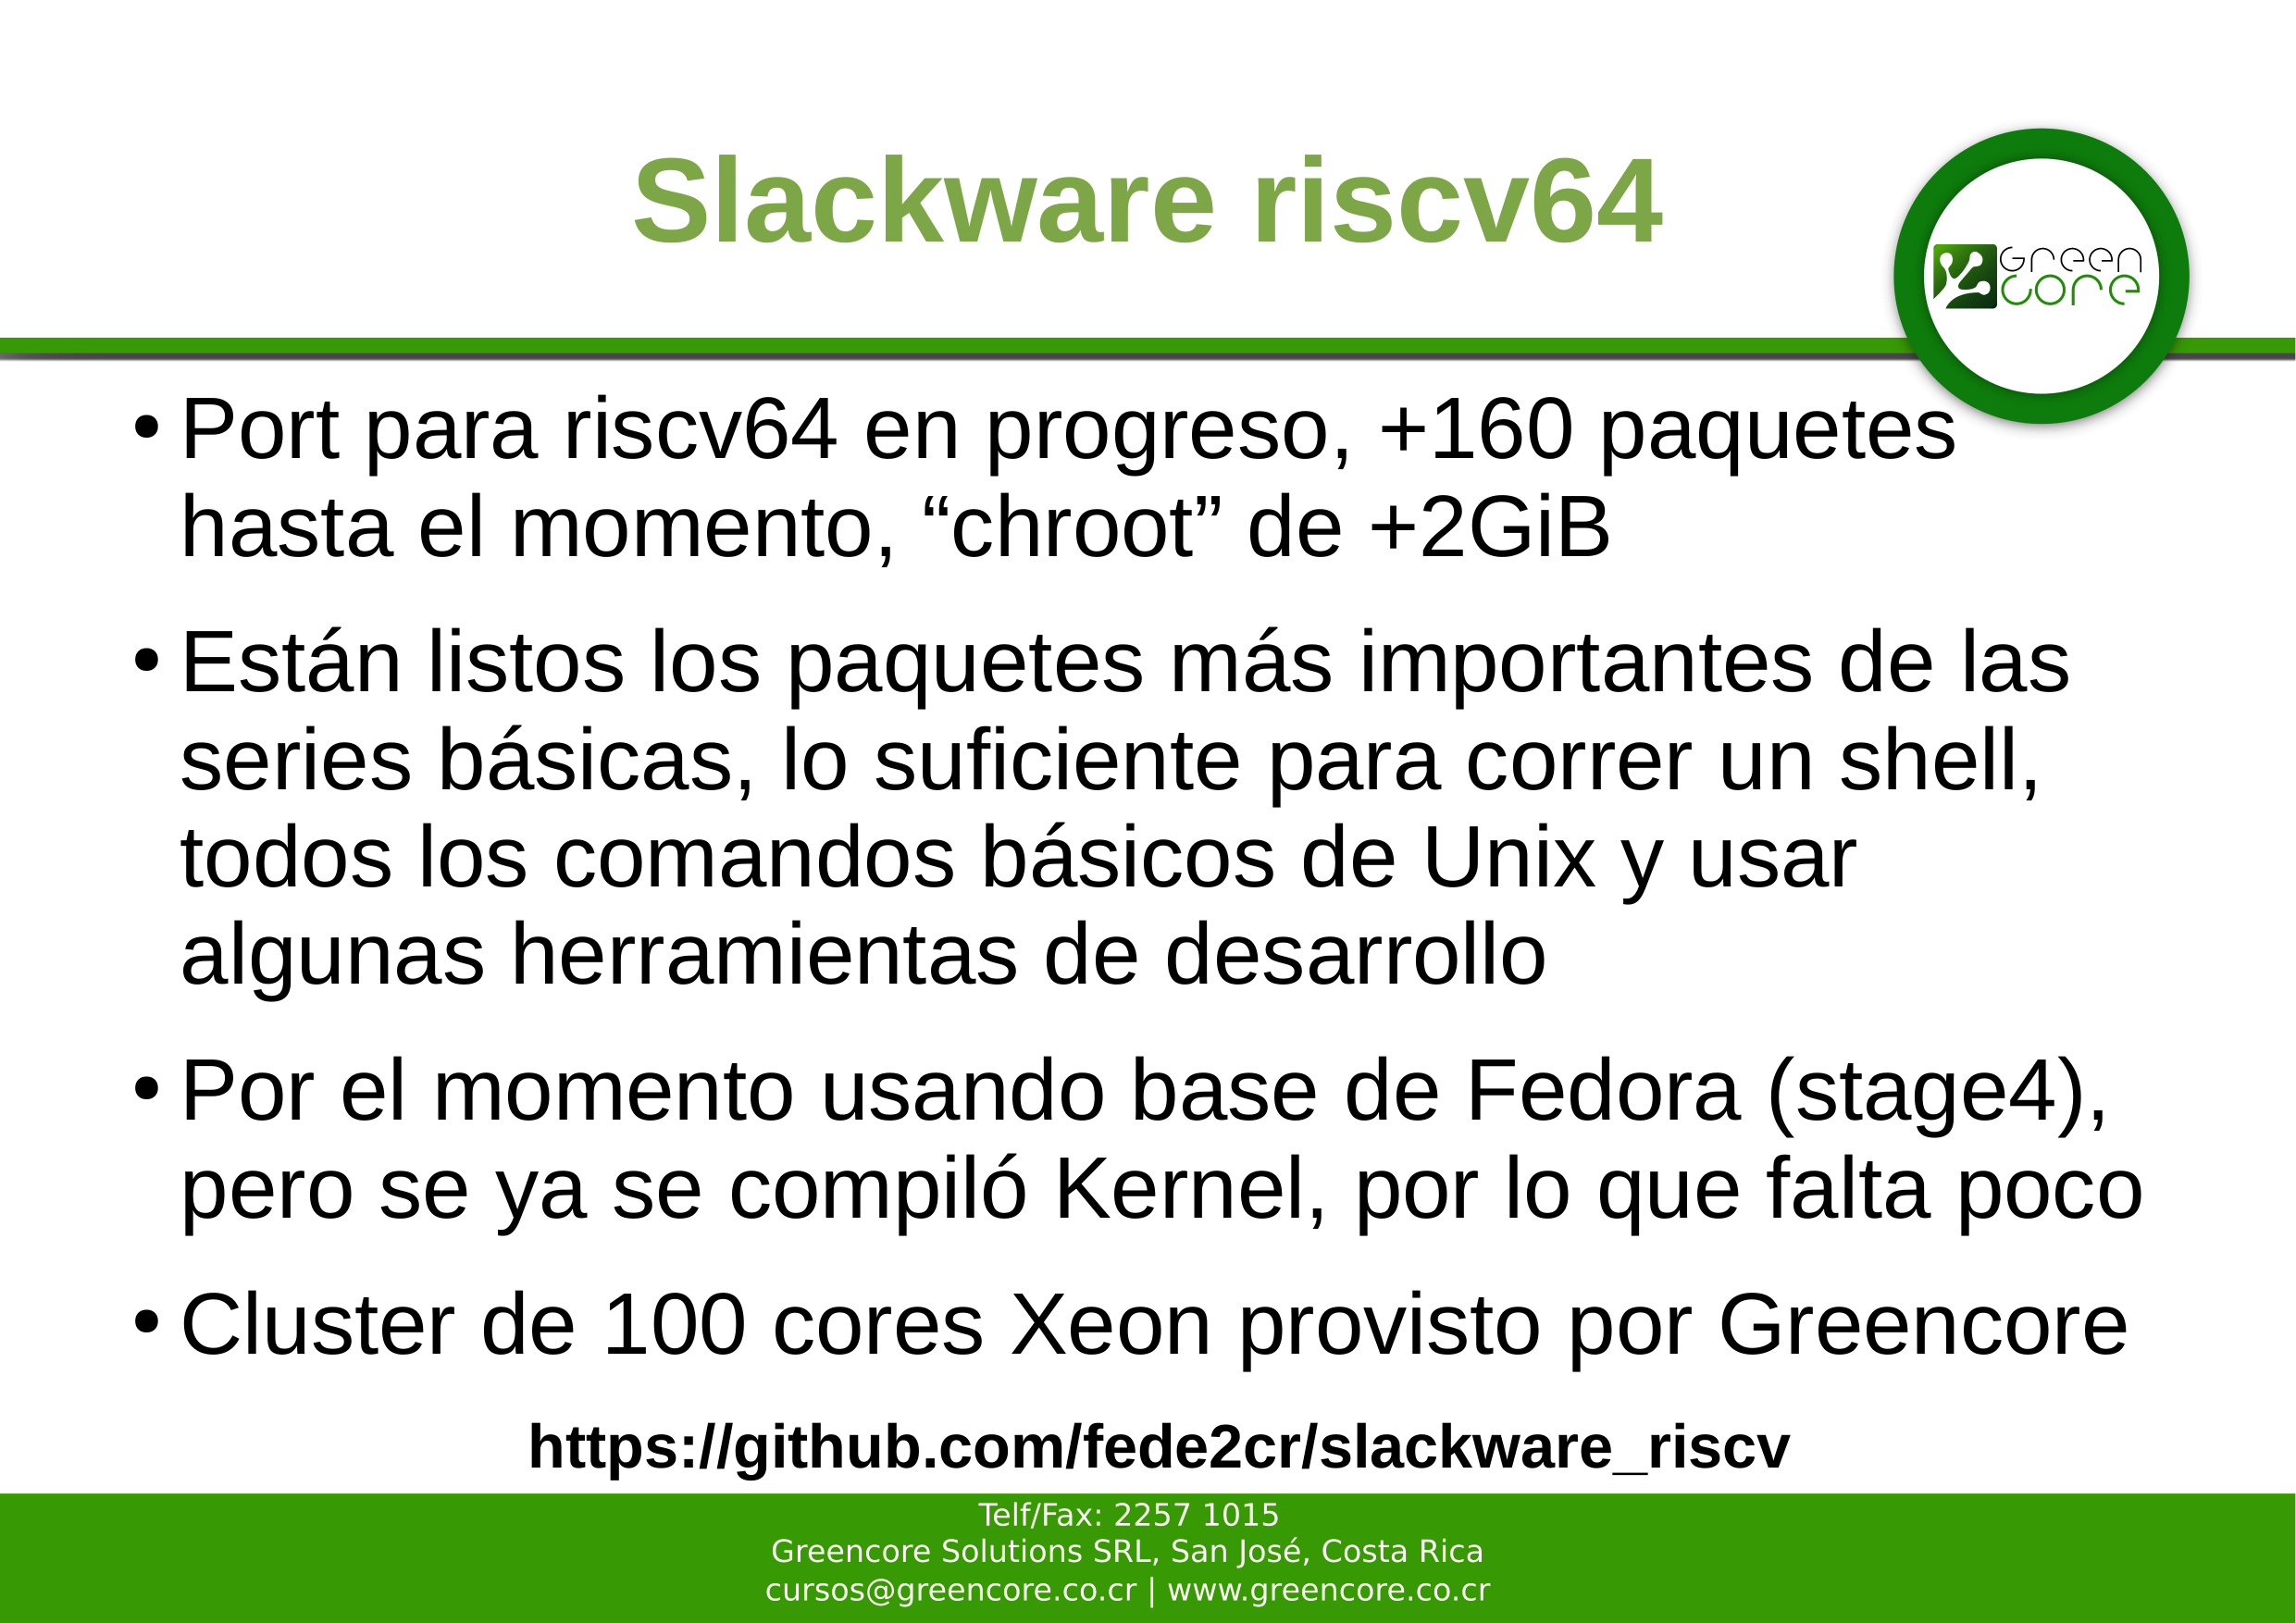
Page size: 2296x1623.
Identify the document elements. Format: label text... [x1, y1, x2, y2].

picture [0, 0, 2296, 1623]
text_box https://github.com/fede2cr/slackware_riscv [515, 1405, 1908, 1558]
title Slackware riscv64 [115, 64, 2181, 336]
list Port para riscv64 en progreso, +160 paquetes hasta el momento, “chroot” de +2GiB Están listos los paquetes más importantes de las series básicas, lo suficiente para correr un shell, todos los comandos básicos de Unix y usar algunas herramientas de desarrollo Por el momento usando base de Fedora (stage4), pero se ya se compiló Kernel, por lo que falta poco Cluster de 100 cores Xeon provisto por Greencore [115, 379, 2181, 1489]
